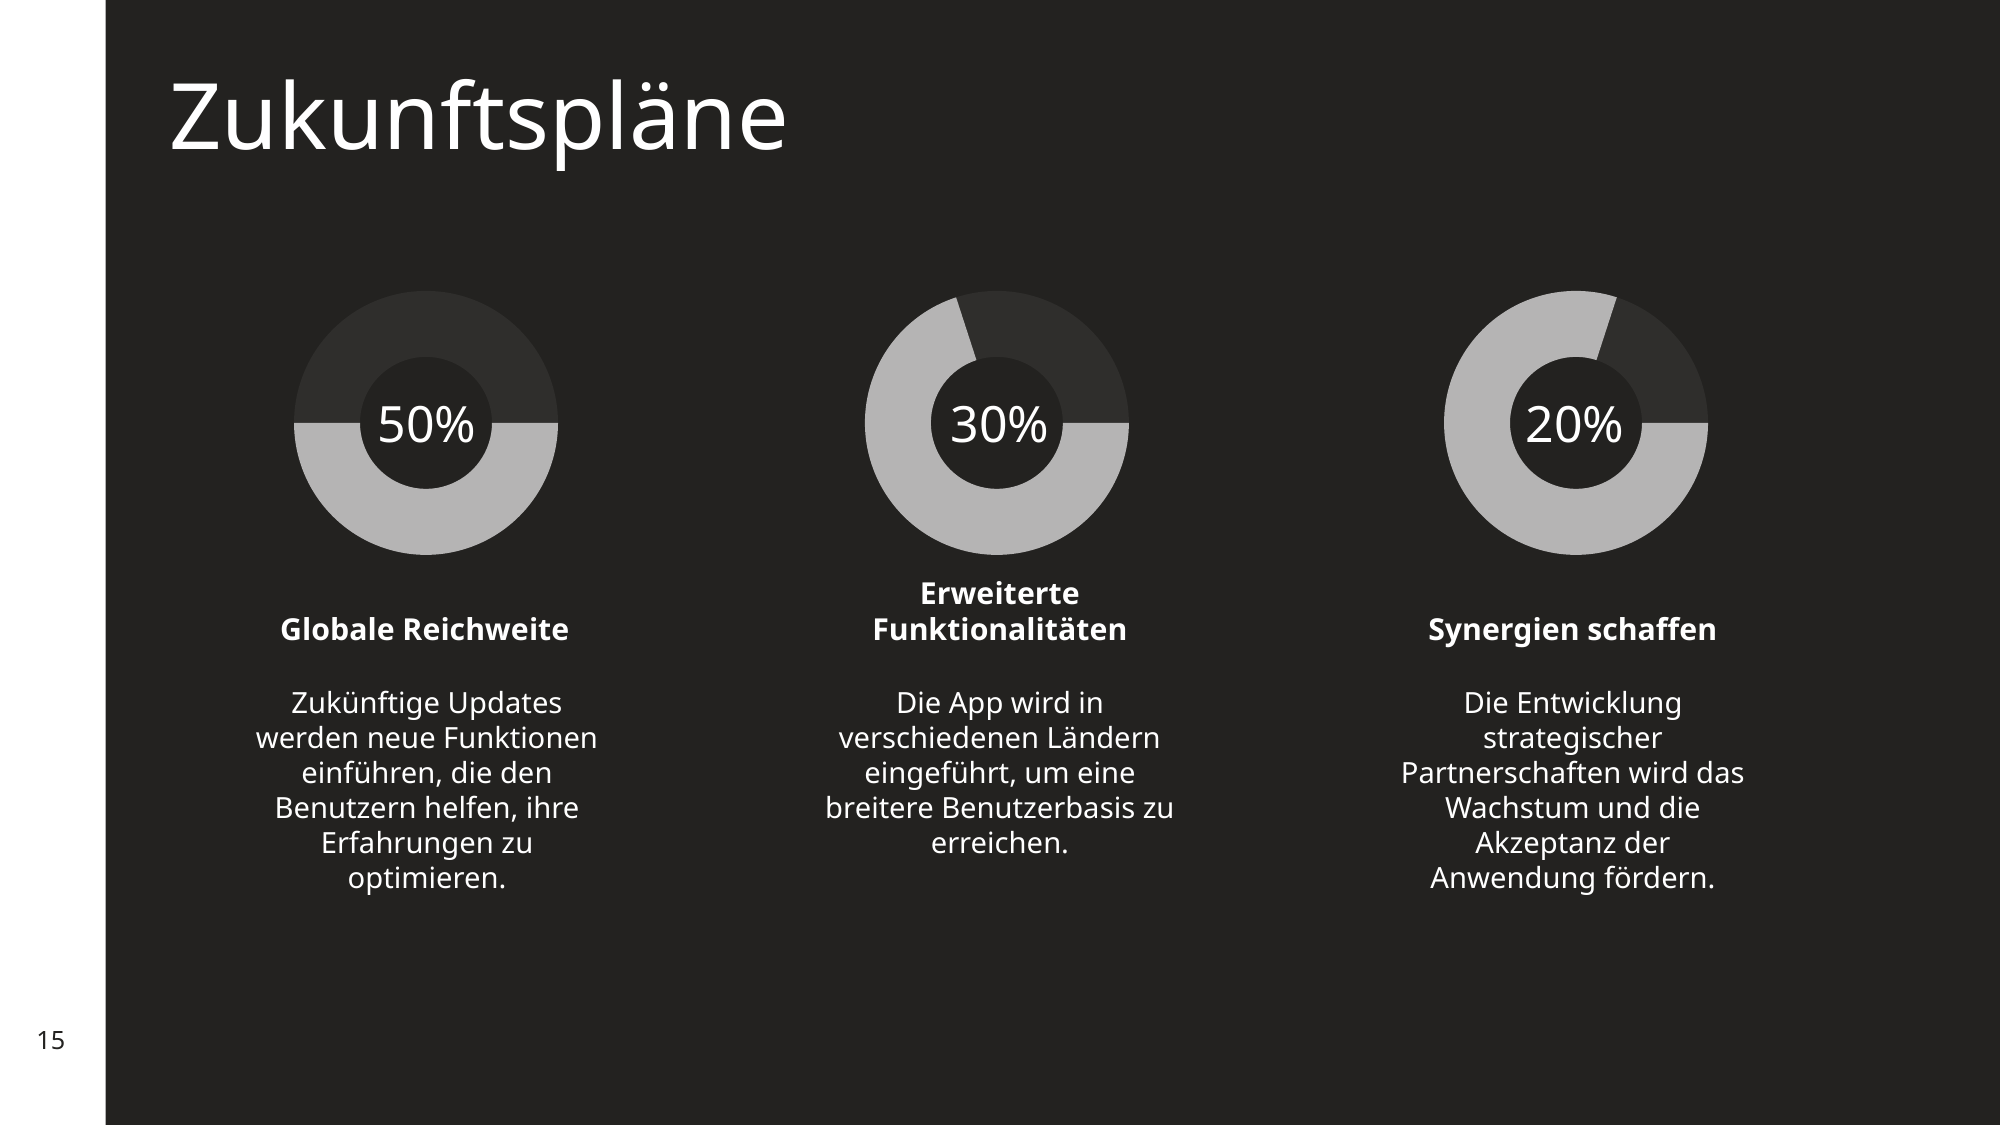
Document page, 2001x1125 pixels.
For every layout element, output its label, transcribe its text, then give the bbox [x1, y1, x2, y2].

text_box Zukünftige Updates werden neue Funktionen einführen, die den Benutzern helfen, ihre Erfahrungen zu optimieren. [231, 677, 623, 1069]
chart [258, 285, 594, 561]
text_box Synergien schaffen [1377, 577, 1769, 655]
text_box 30% [924, 385, 1075, 461]
text_box [0, 1012, 103, 1071]
text_box Erweiterte Funktionalitäten [804, 577, 1196, 655]
text_box Die App wird in verschiedenen Ländern eingeführt, um eine breitere Benutzerbasis zu erreichen. [804, 677, 1196, 1069]
text_box Zukunftspläne [154, 50, 1844, 190]
chart [1408, 285, 1744, 561]
text_box 50% [352, 385, 503, 461]
chart [829, 285, 1165, 561]
text_box Die Entwicklung strategischer Partnerschaften wird das Wachstum und die Akzeptanz der Anwendung fördern. [1377, 677, 1769, 1069]
text_box Globale Reichweite [229, 577, 621, 655]
text_box 20% [1500, 385, 1651, 461]
